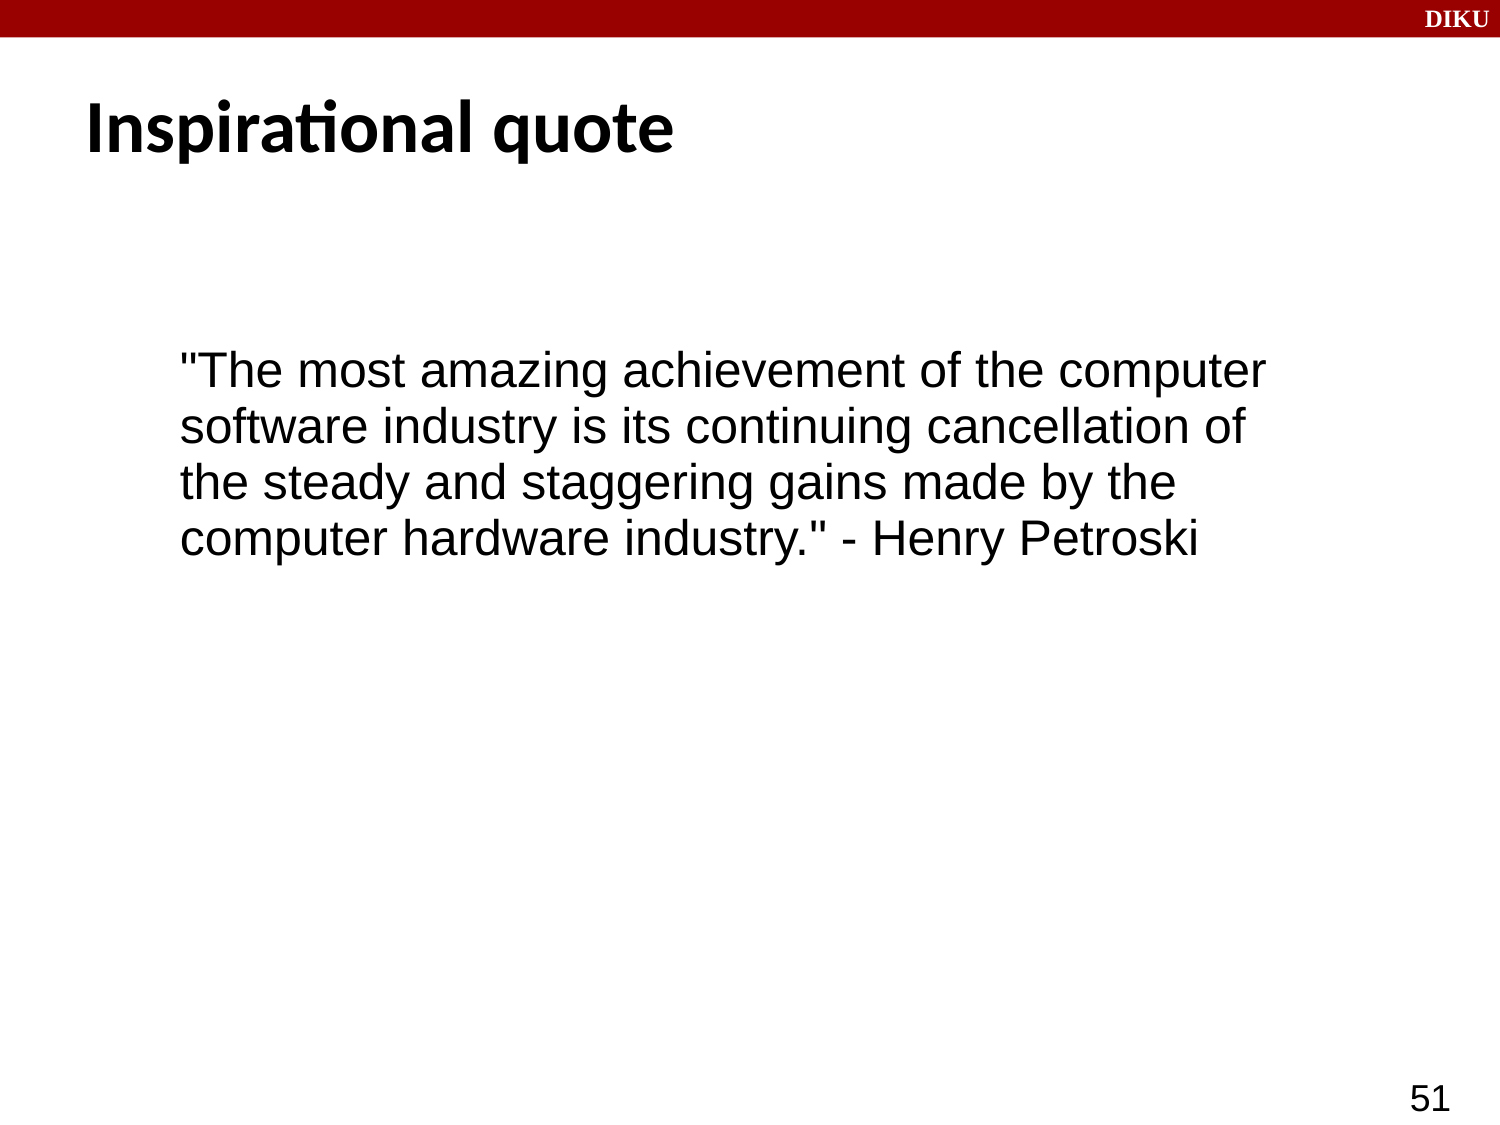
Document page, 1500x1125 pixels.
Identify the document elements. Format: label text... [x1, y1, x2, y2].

text_box Inspirational quote [70, 75, 1485, 169]
text_box "The most amazing achievement of the computer software industry is its continuing cancellation of the steady and staggering gains made by the computer hardware industry." - Henry Petroski [165, 335, 1291, 601]
